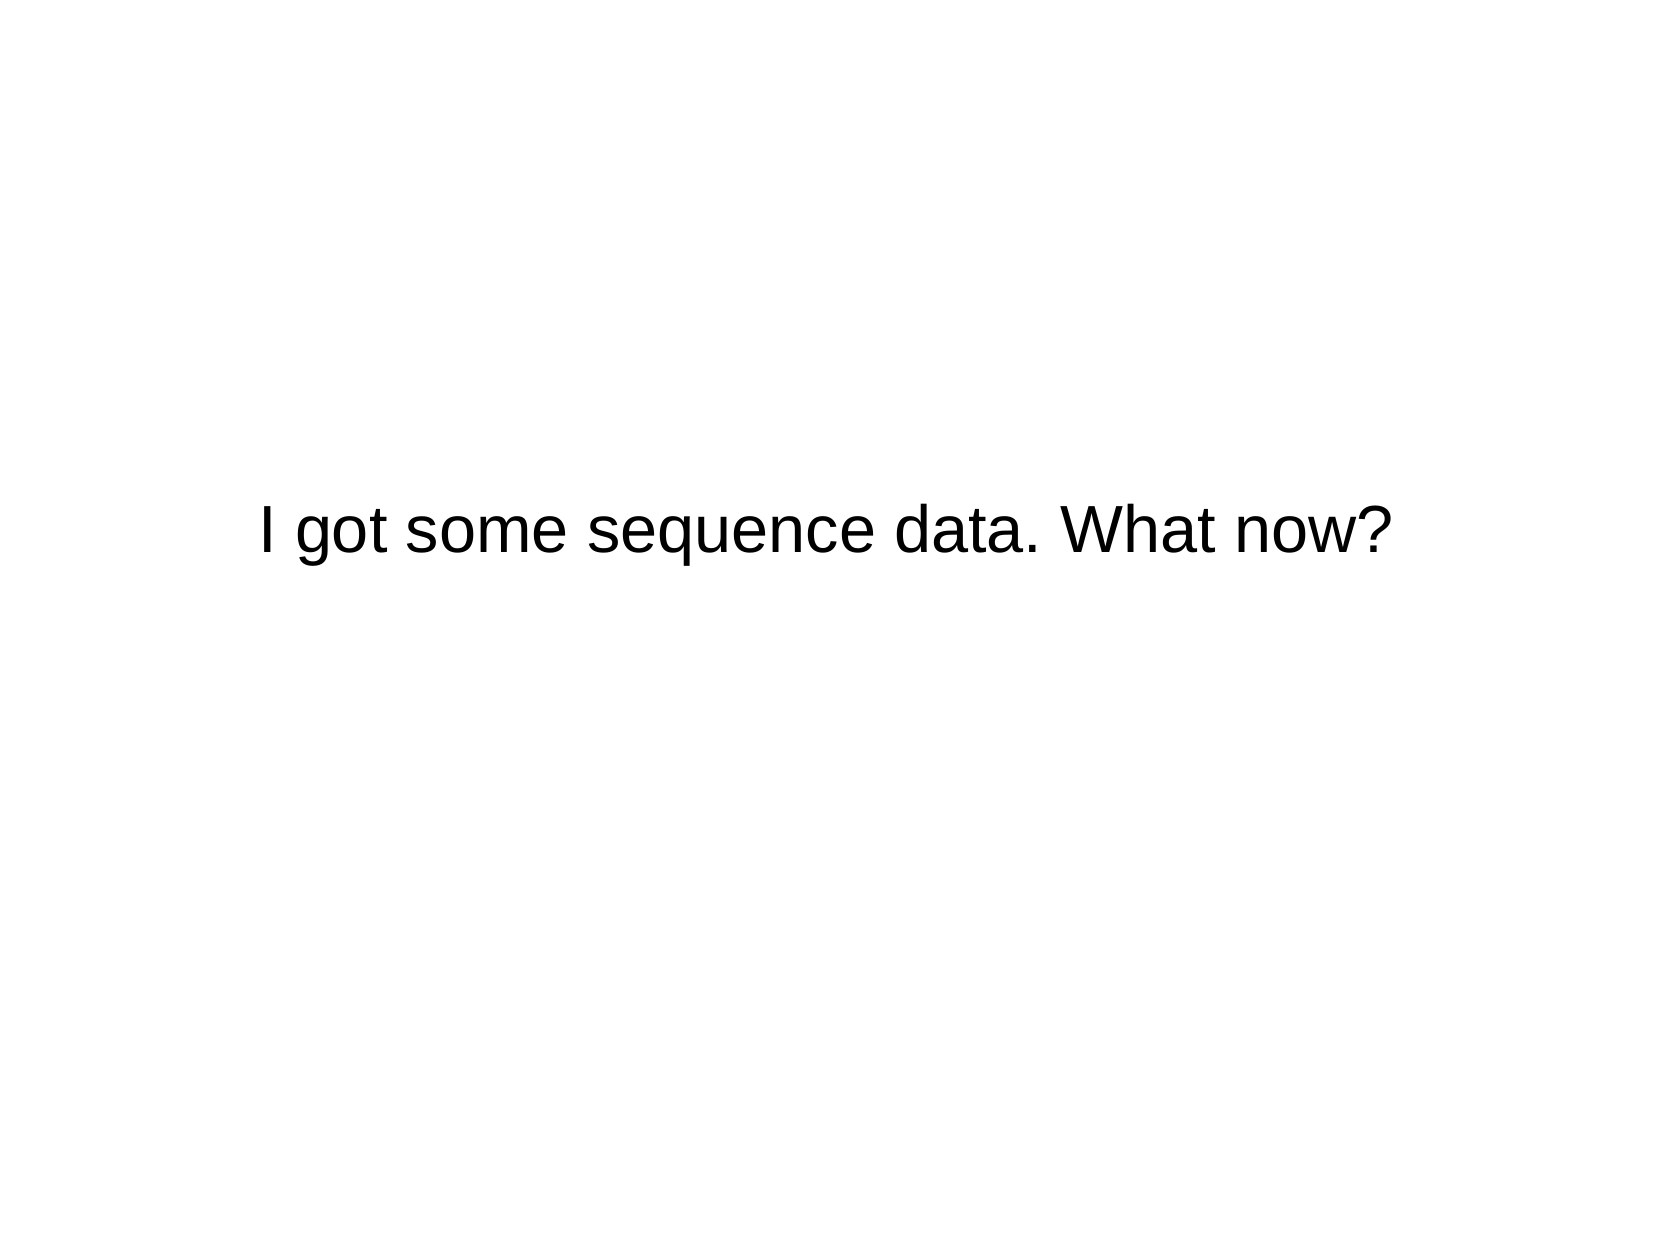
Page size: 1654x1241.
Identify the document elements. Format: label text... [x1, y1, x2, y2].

subtitle I got some sequence data. What now? [82, 49, 1571, 1010]
